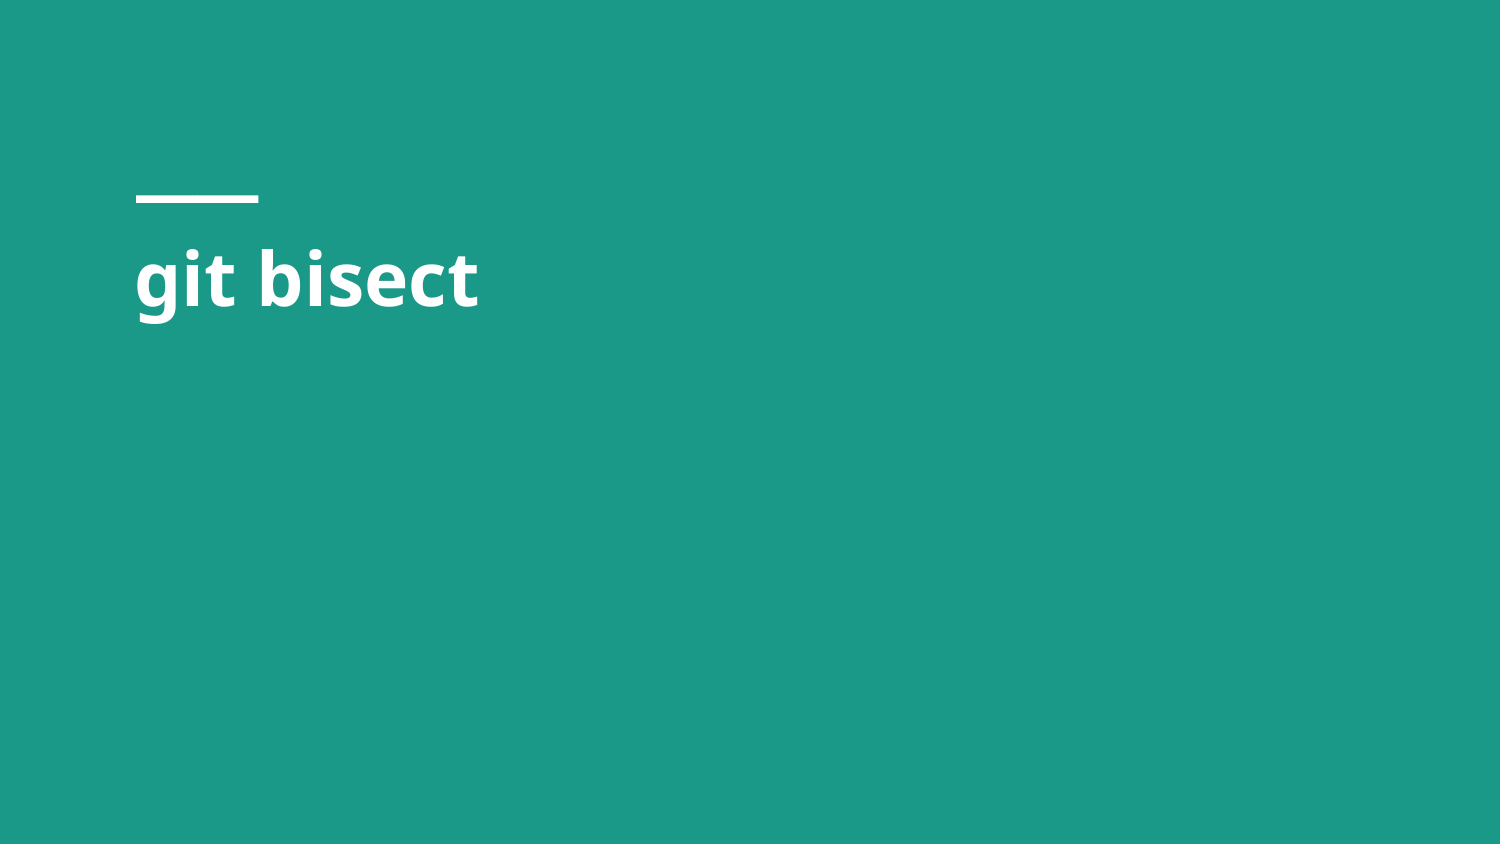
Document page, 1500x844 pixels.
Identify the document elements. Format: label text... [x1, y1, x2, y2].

title git bisect [119, 216, 1381, 466]
